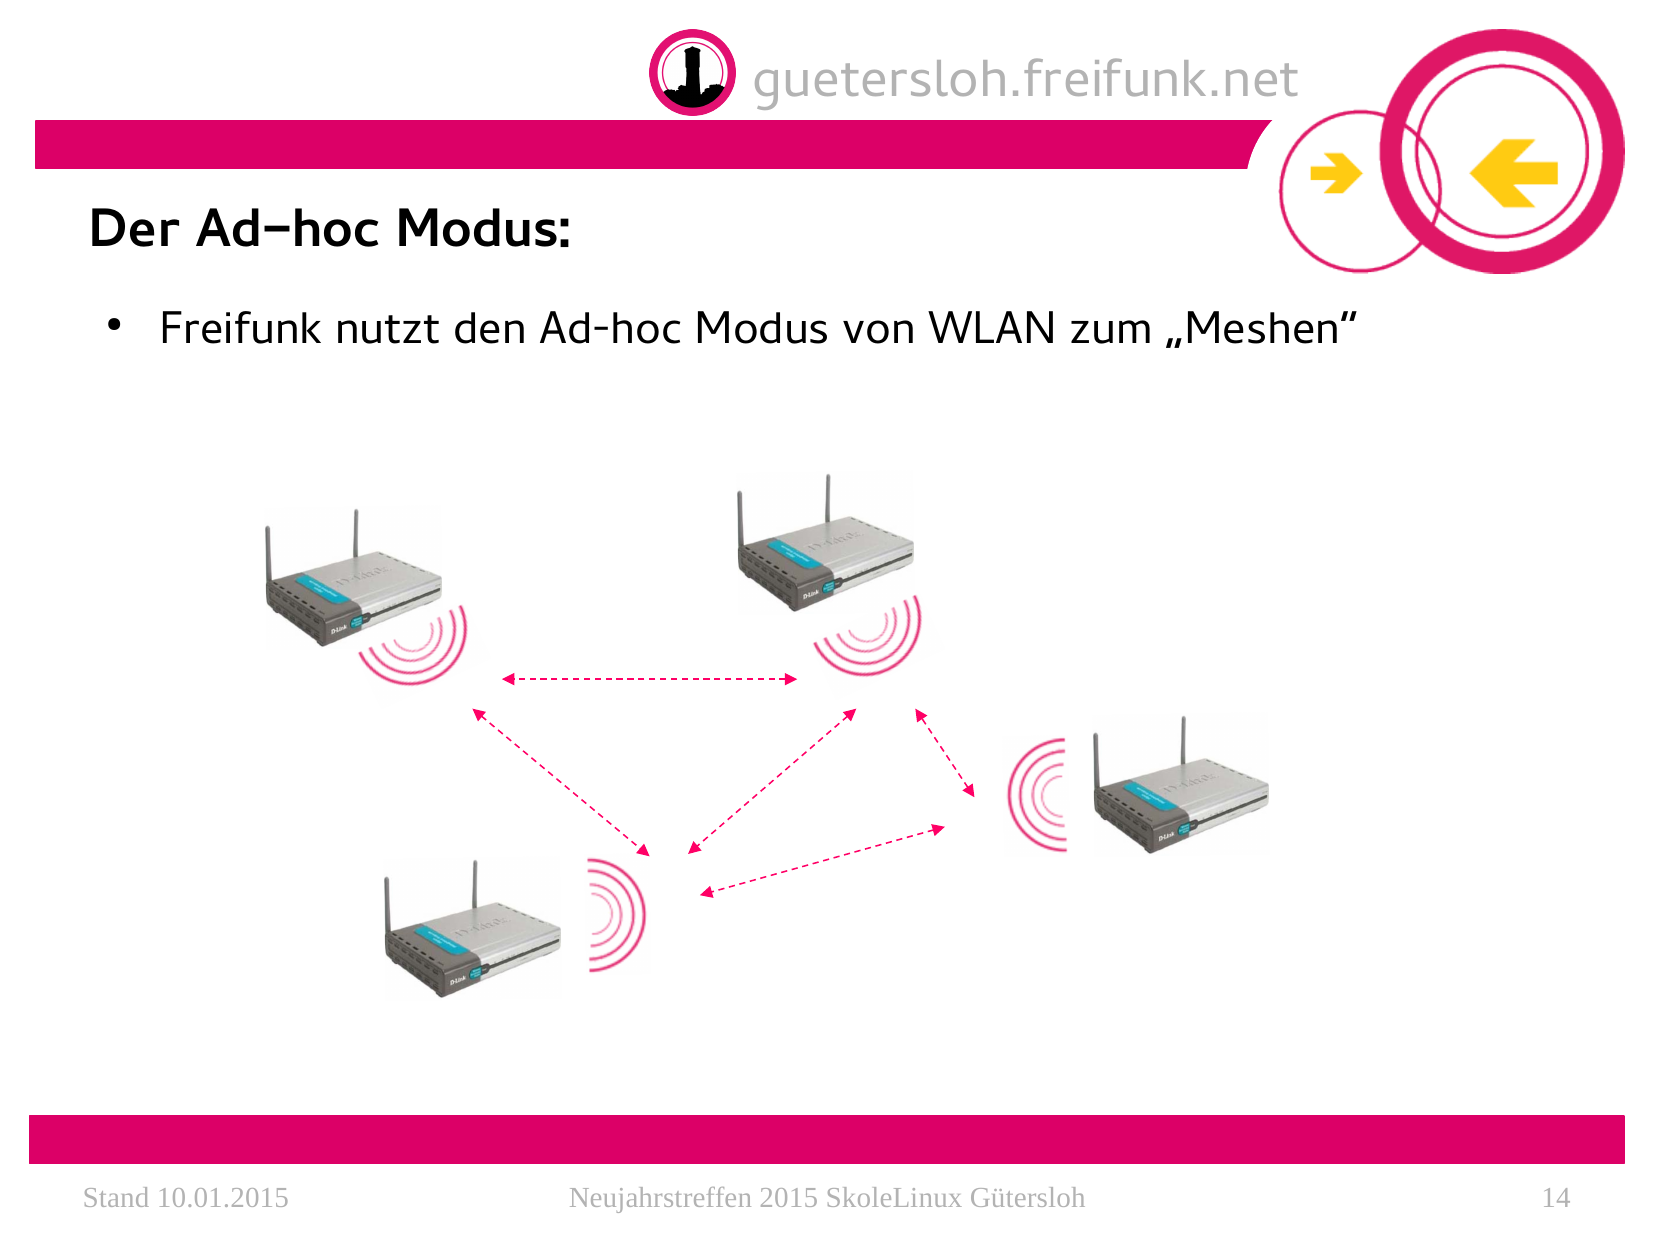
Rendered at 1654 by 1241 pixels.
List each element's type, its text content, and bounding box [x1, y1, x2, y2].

picture [1278, 29, 1625, 274]
picture [1002, 735, 1070, 857]
picture [264, 505, 491, 709]
picture [584, 854, 651, 976]
picture [649, 29, 736, 116]
picture [1092, 712, 1270, 857]
picture [383, 856, 562, 1001]
title Der Ad-hoc Modus: [88, 196, 1123, 271]
picture [736, 470, 945, 700]
list Freifunk nutzt den Ad-hoc Modus von WLAN zum „Meshen“ [88, 295, 1565, 1049]
